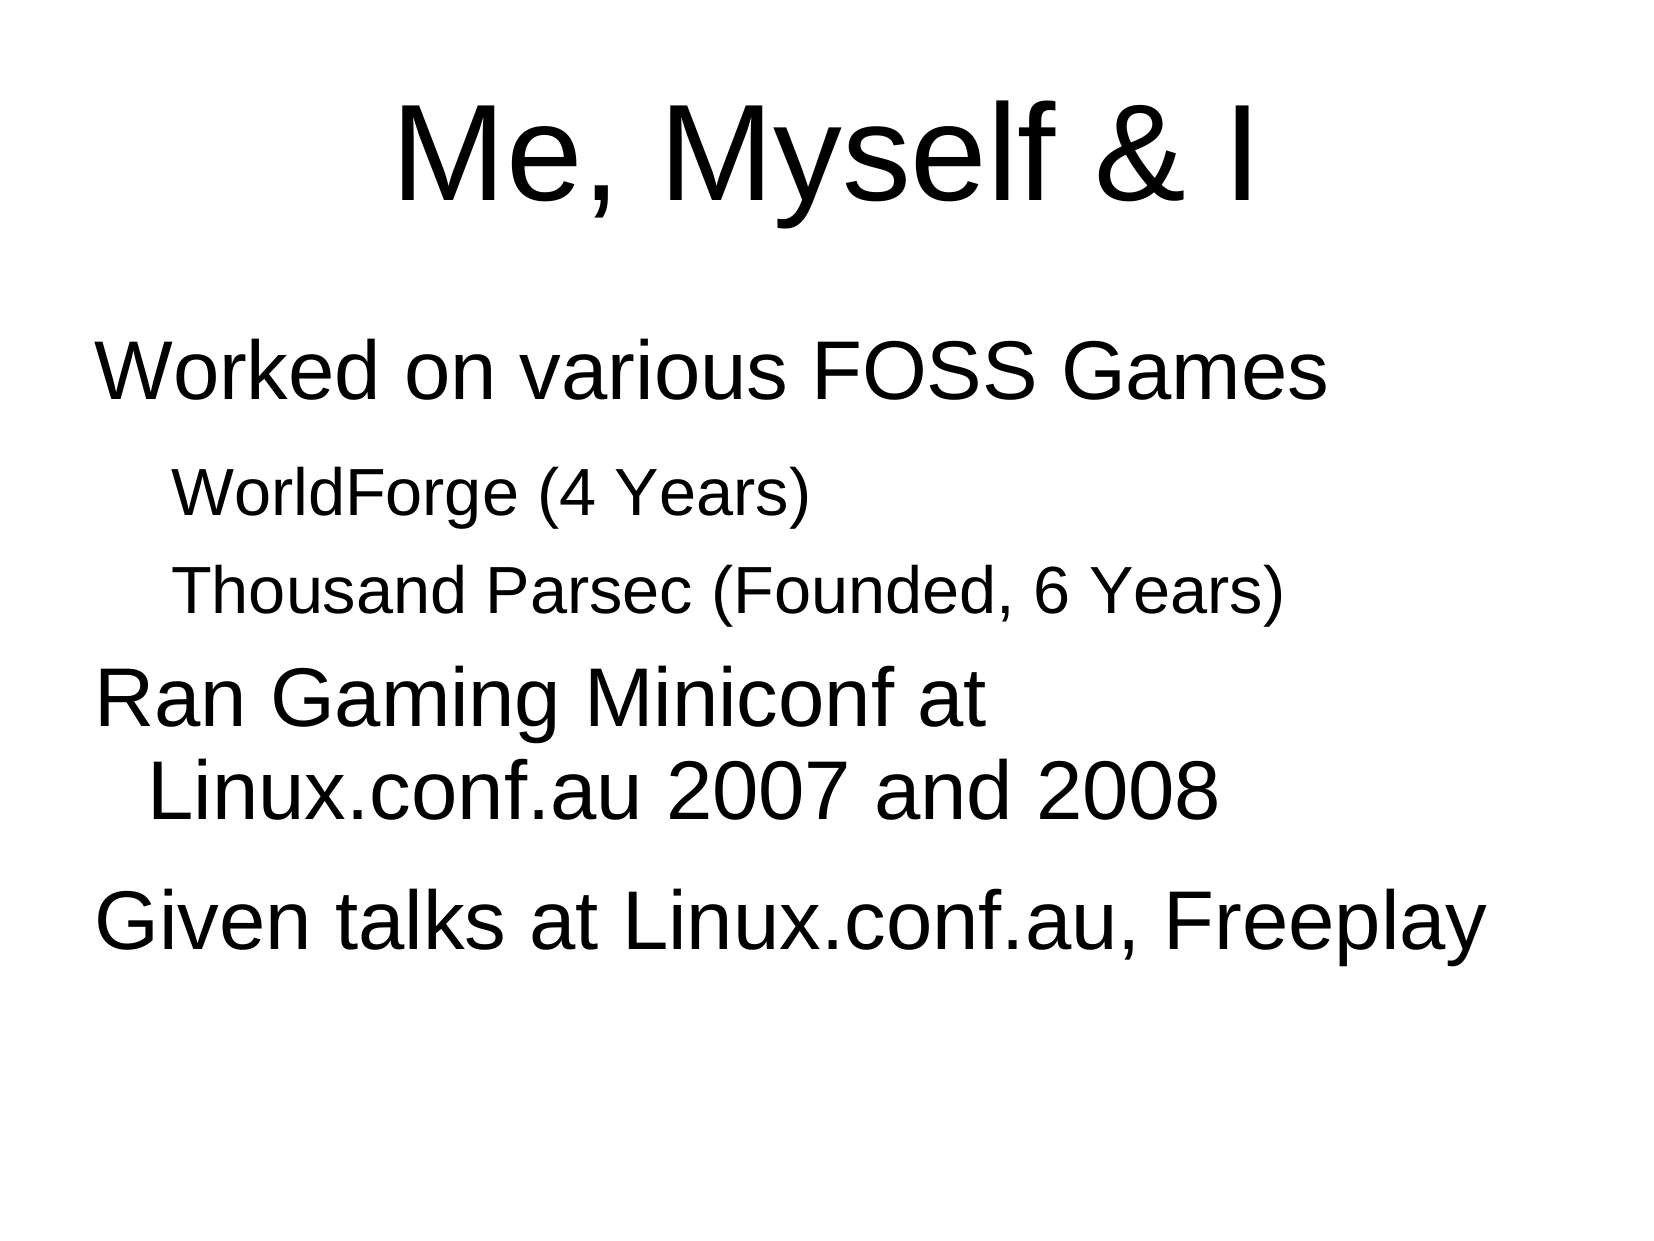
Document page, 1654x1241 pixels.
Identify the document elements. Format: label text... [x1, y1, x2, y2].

title Me, Myself & I [121, 57, 1534, 250]
list Worked on various FOSS Games WorldForge (4 Years) Thousand Parsec (Founded, 6 Years) Ran Gaming Miniconf at Linux.conf.au 2007 and 2008 Given talks at Linux.conf.au, Freeplay [76, 324, 1565, 1144]
